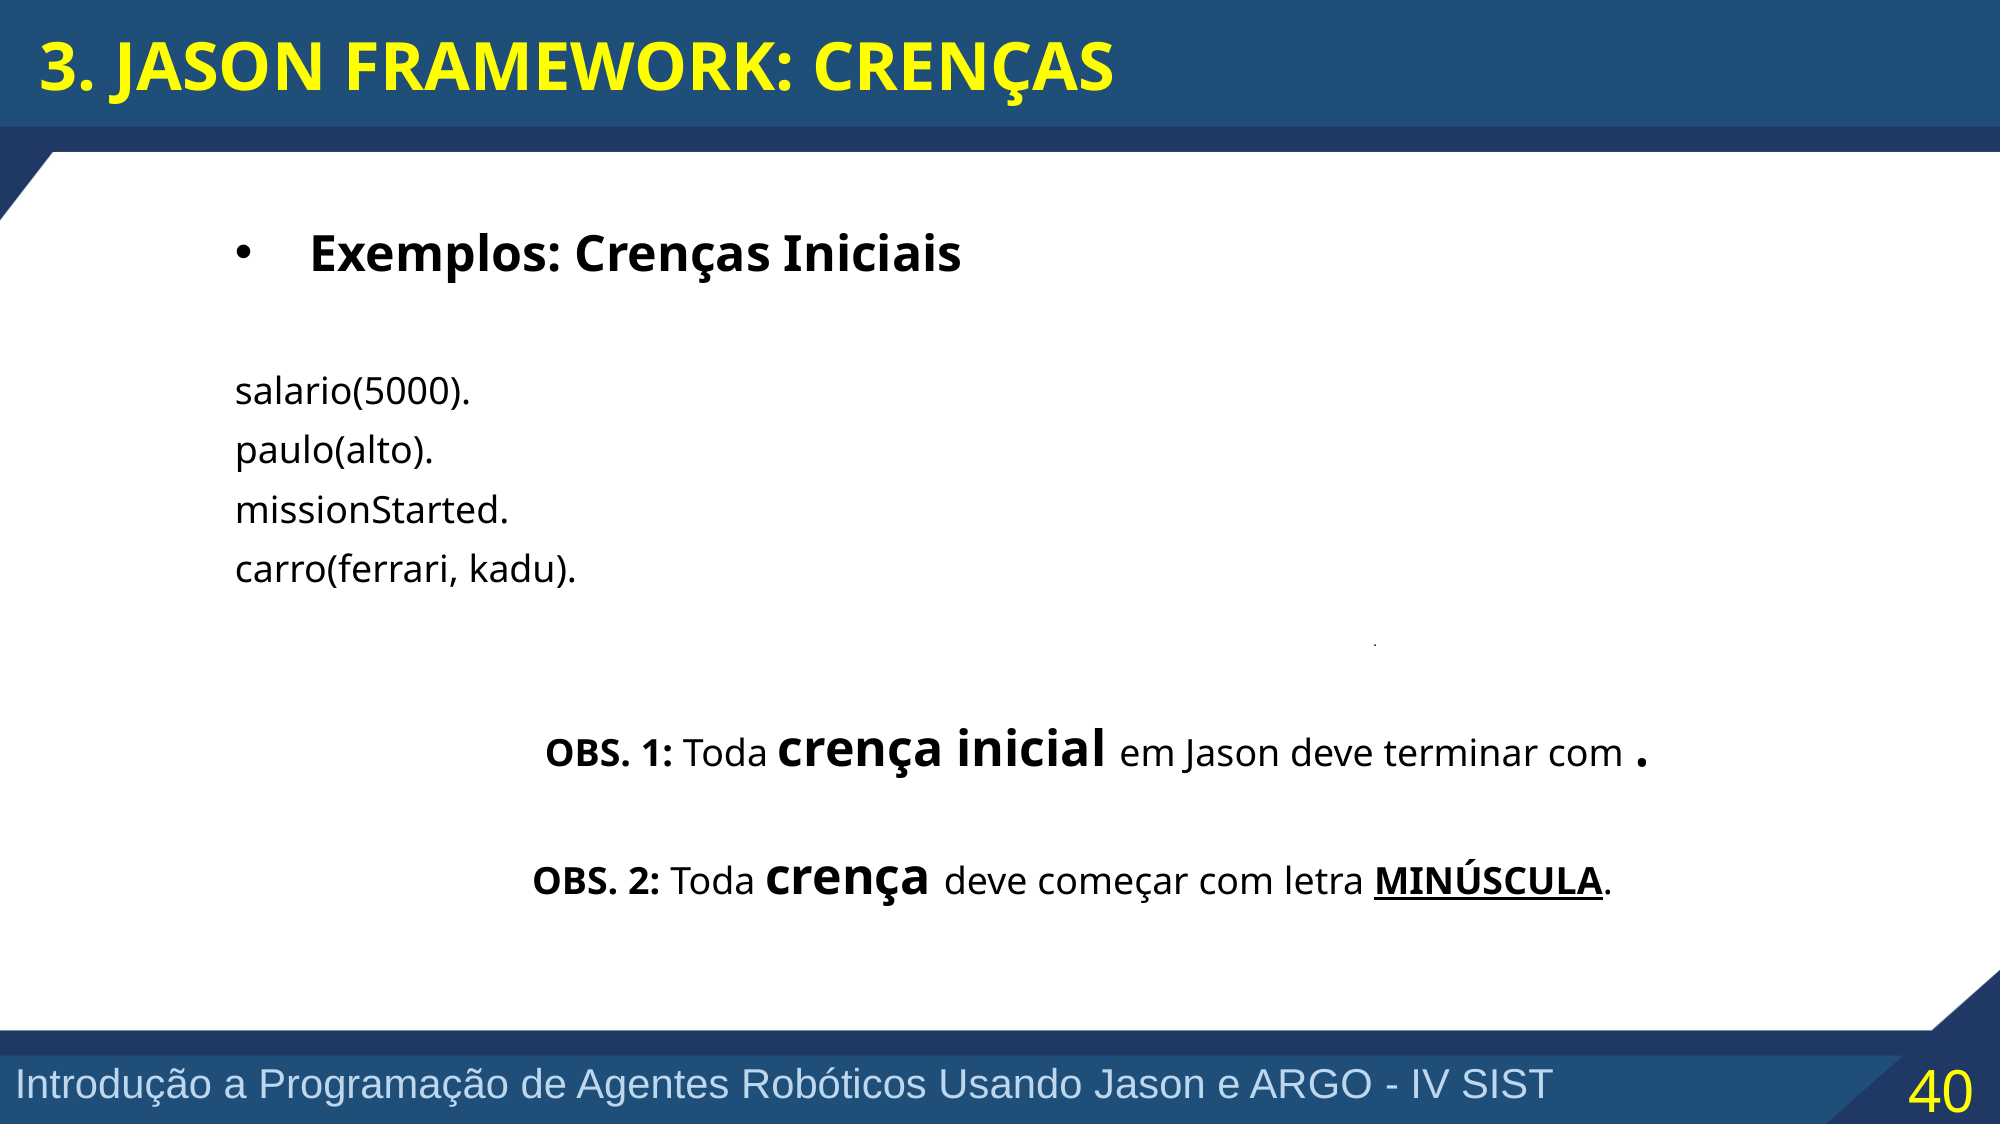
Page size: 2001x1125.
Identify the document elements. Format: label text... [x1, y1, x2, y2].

text_box 3. JASON FRAMEWORK: CRENÇAS [24, 16, 2000, 112]
text_box OBS. 2: Toda crença deve começar com letra MINÚSCULA. [514, 836, 1631, 912]
text_box carro(ferrari, kadu). [220, 537, 699, 598]
text_box paulo(alto). [220, 419, 469, 478]
text_box salario(5000). [220, 360, 537, 420]
text_box OBS. 1: Toda crença inicial em Jason deve terminar com . [417, 692, 1780, 788]
picture [0, 0, 2000, 1124]
text_box missionStarted. [220, 478, 595, 537]
text_box Exemplos: Crenças Iniciais [220, 214, 1496, 290]
